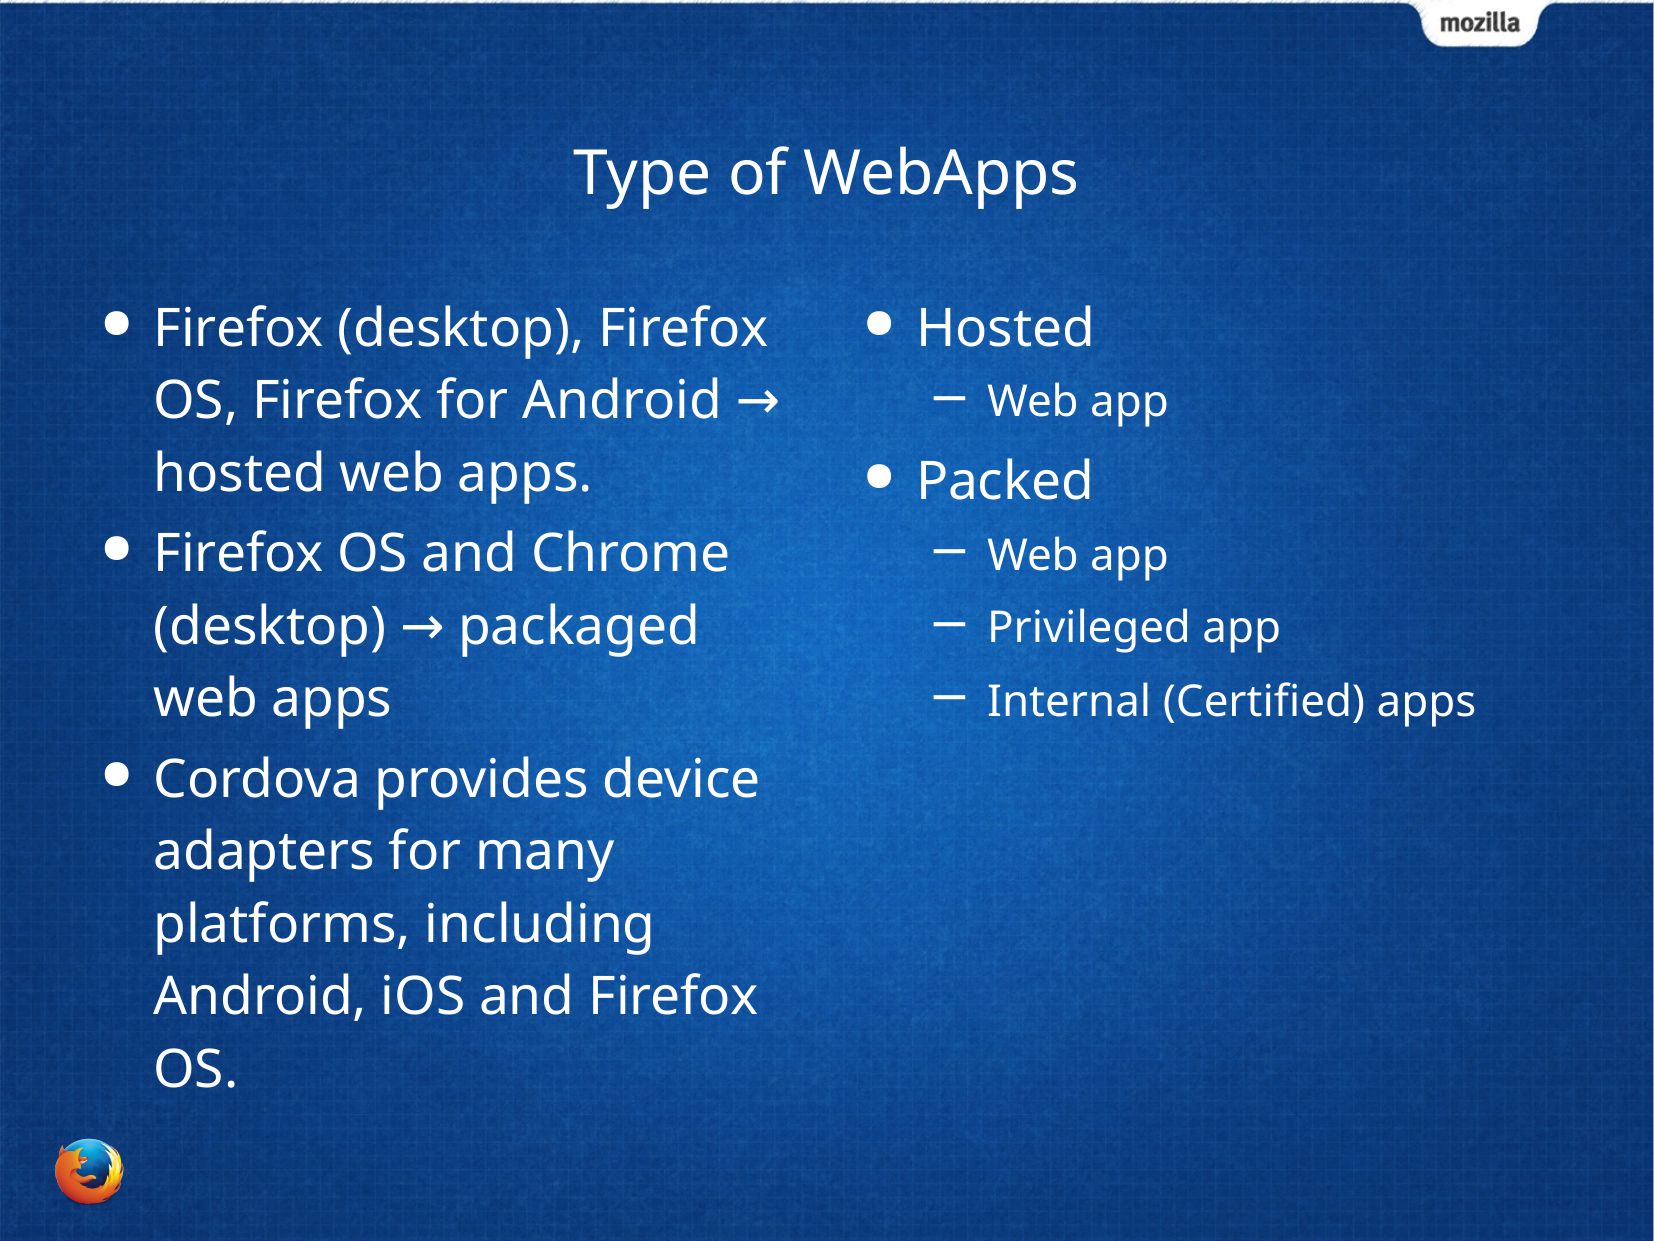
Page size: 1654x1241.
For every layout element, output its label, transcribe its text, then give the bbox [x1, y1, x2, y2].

list Firefox (desktop), Firefox OS, Firefox for Android → hosted web apps. Firefox OS and Chrome (desktop) → packaged web apps Cordova provides device adapters for many platforms, including Android, iOS and Firefox OS. [82, 289, 809, 1108]
list Hosted Web app Packed Web app Privileged app Internal (Certified) apps [845, 289, 1572, 1108]
title Type of WebApps [82, 49, 1571, 257]
picture [0, 0, 1654, 1241]
